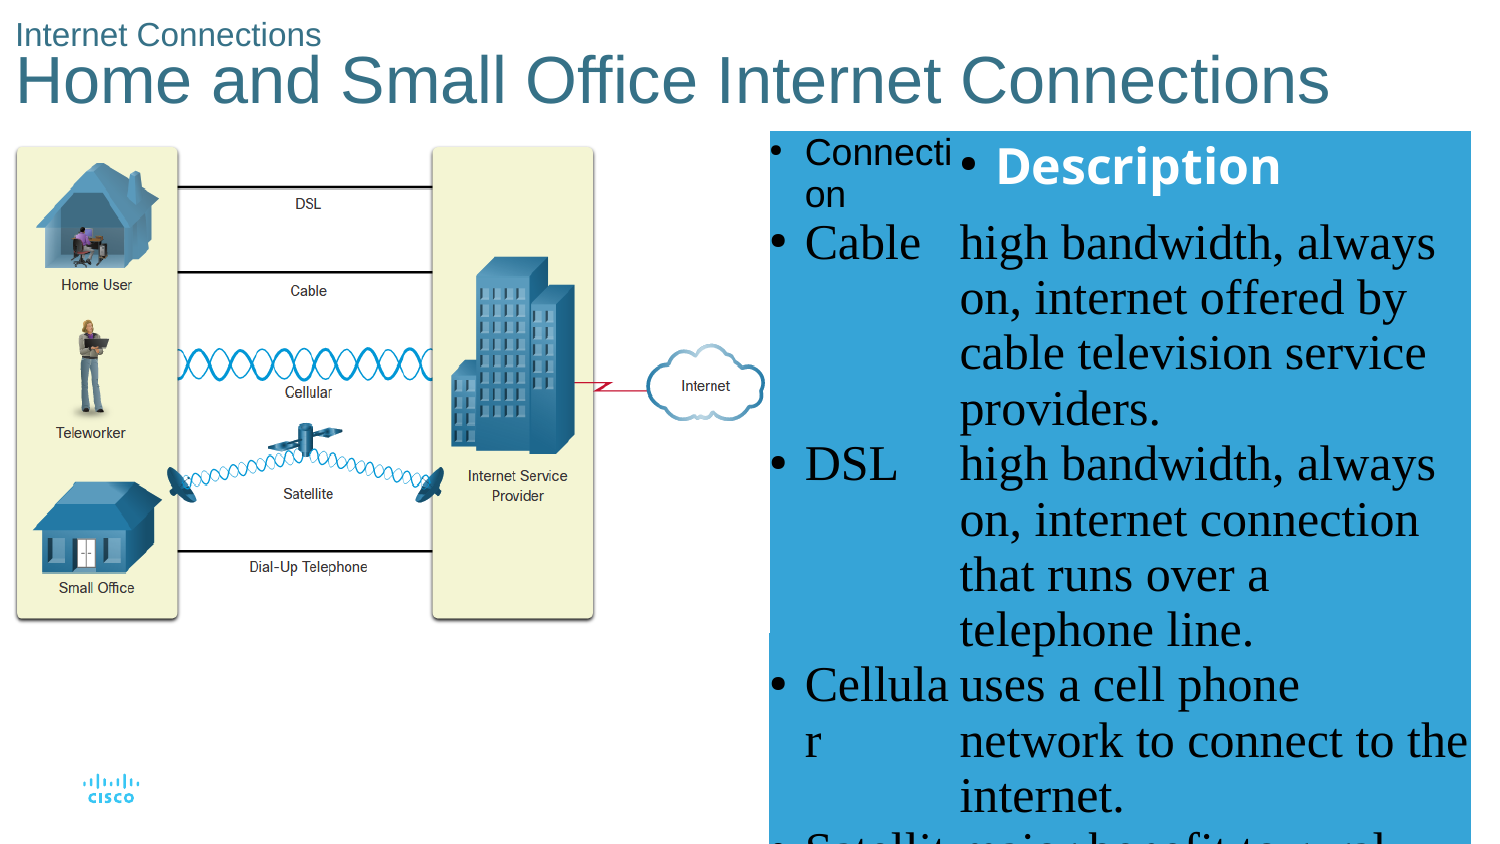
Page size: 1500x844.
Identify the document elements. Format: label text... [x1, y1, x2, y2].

table_cell high bandwidth, always on, internet connection that runs over a telephone line. [960, 436, 1471, 657]
picture [0, 130, 770, 633]
table_cell Satellite [769, 823, 960, 844]
table_cell DSL [769, 436, 960, 657]
title Internet Connections Home and Small Office Internet Connections [0, 6, 1500, 131]
table_cell Cable [770, 215, 960, 436]
table_cell uses a cell phone network to connect to the internet. [960, 657, 1471, 823]
table_cell Cellular [769, 657, 960, 823]
table_cell major benefit to rural areas without Internet Service Providers. [960, 823, 1471, 844]
table_header Description [960, 131, 1471, 215]
table_header Connection [770, 131, 960, 215]
table_cell high bandwidth, always on, internet offered by cable television service providers. [960, 215, 1471, 436]
